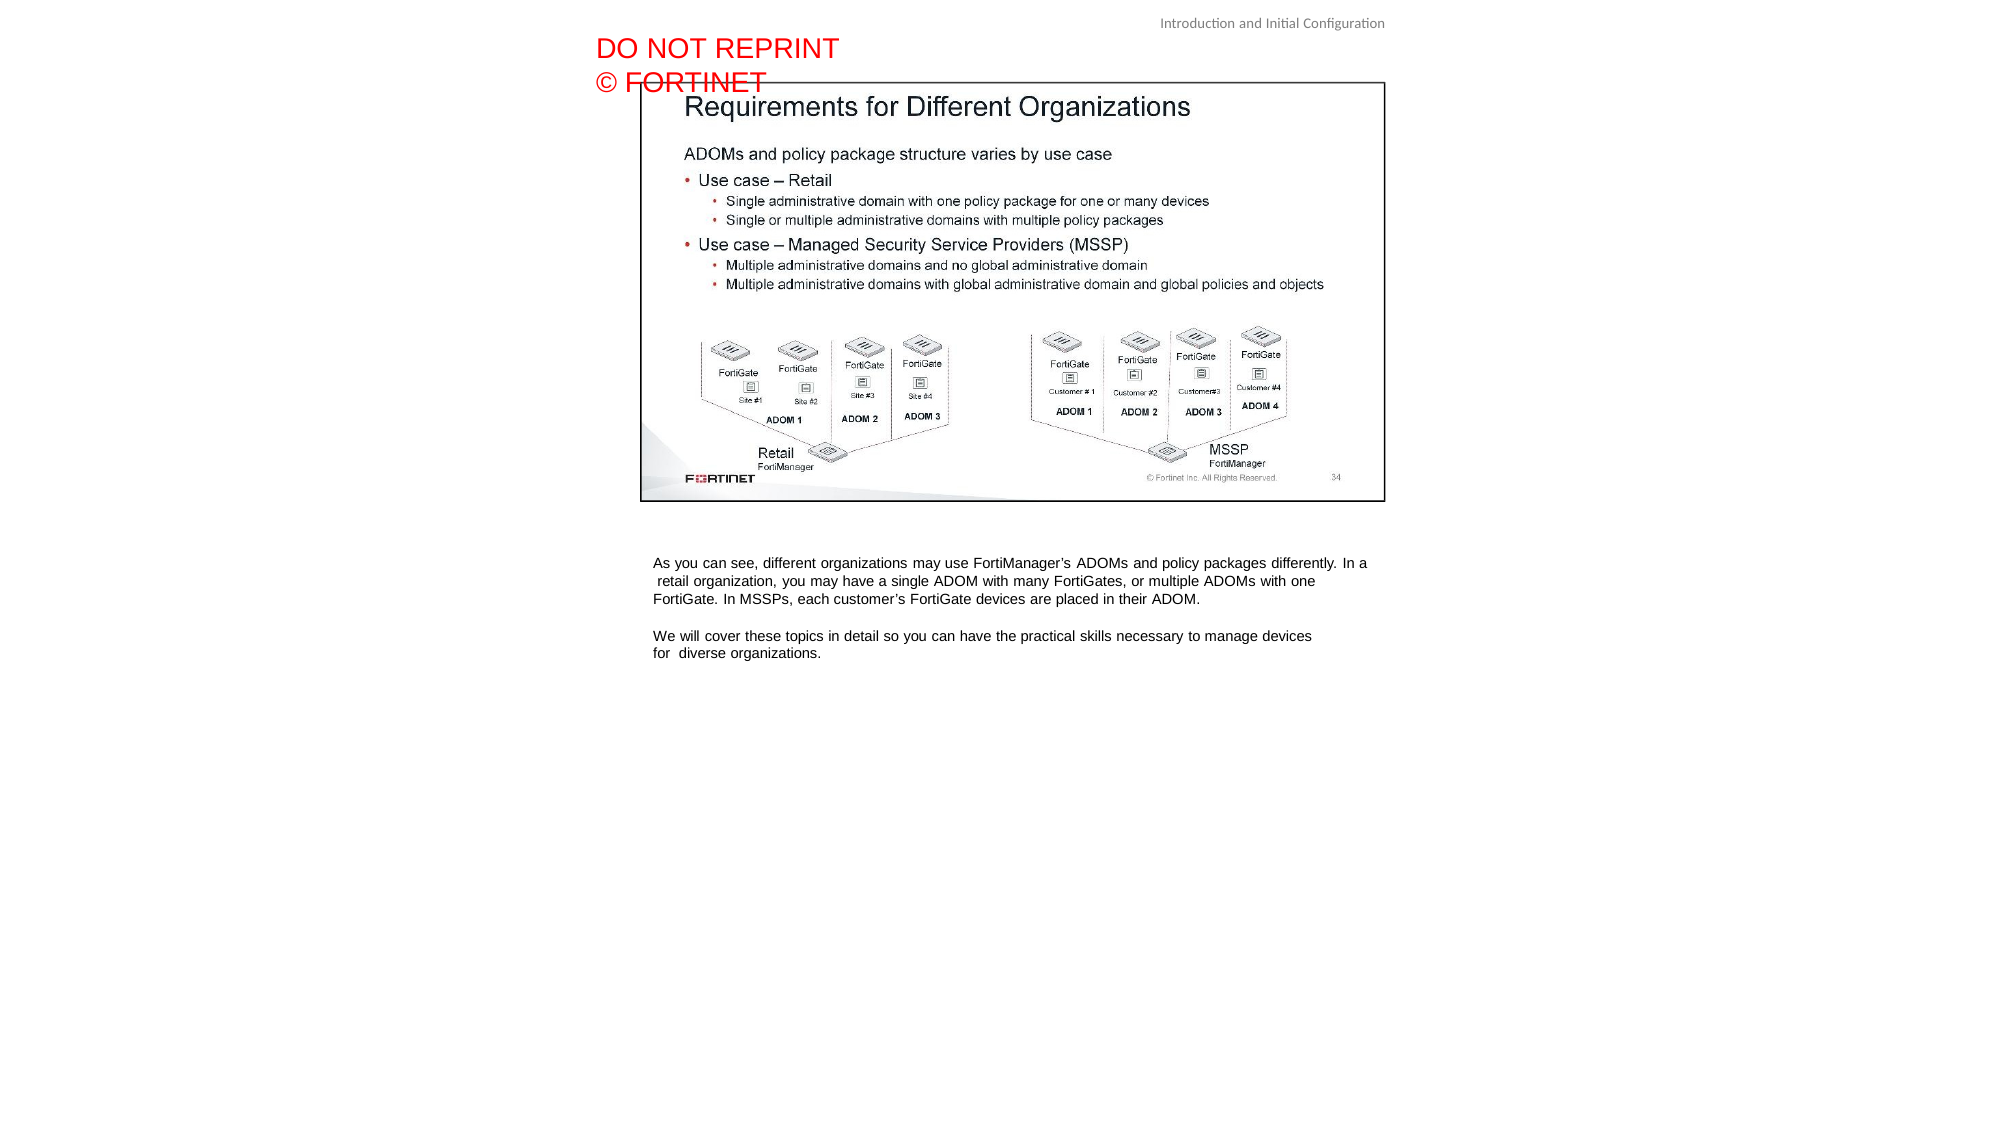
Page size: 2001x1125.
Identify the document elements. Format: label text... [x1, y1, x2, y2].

picture [642, 92, 1345, 500]
text_box [640, 81, 1386, 502]
text_box DO NOT REPRINT © FORTINET [594, 28, 841, 98]
text_box As you can see, different organizations may use FortiManager’s ADOMs and policy packages differently. In a retail organization, you may have a single ADOM with many FortiGates, or multiple ADOMs with one FortiGate. In MSSPs, each customer’s FortiGate devices are placed in their ADOM. We will cover these topics in detail so you can have the practical skills necessary to manage devices for diverse organizations. [651, 552, 1369, 663]
text_box Introduction and Initial Configuration [1158, 11, 1386, 32]
